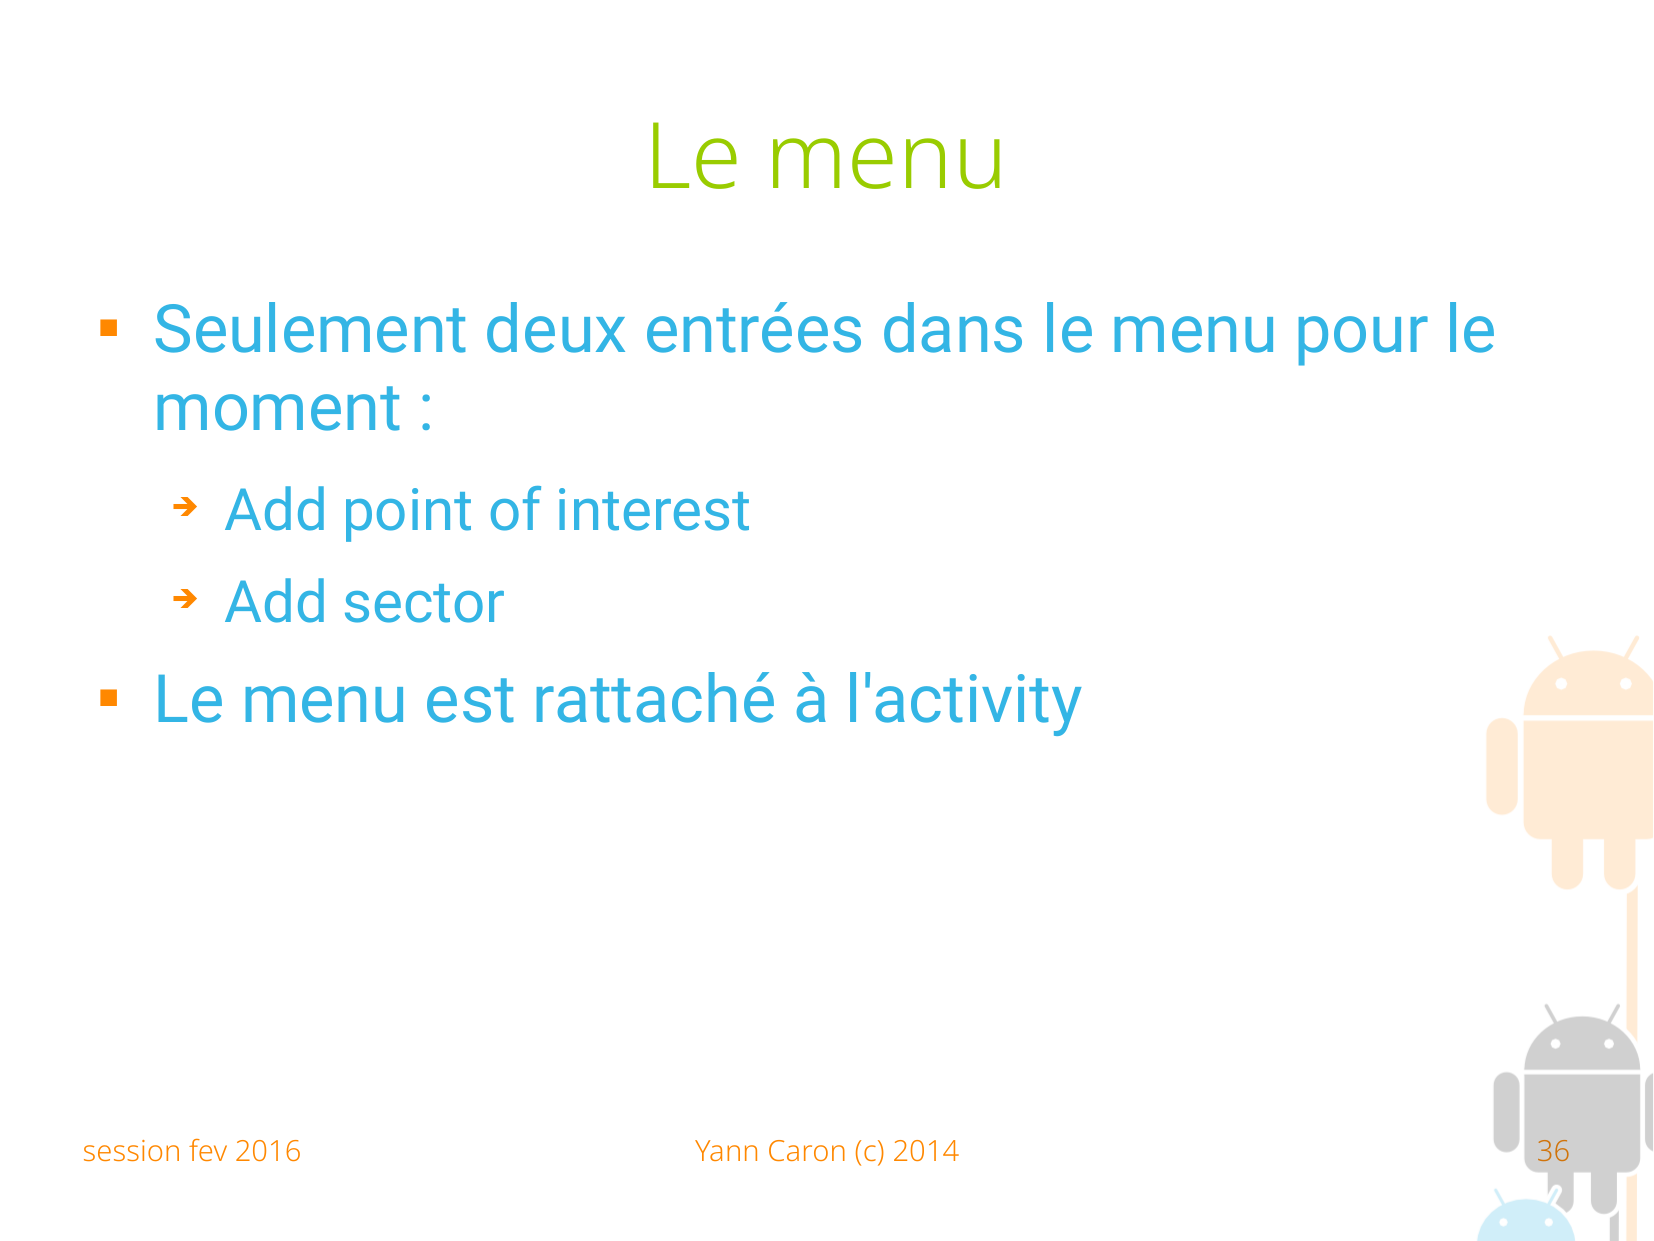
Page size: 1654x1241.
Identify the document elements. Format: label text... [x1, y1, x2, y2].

picture [240, 423, 1654, 1241]
list Seulement deux entrées dans le menu pour le moment : Add point of interest Add sector Le menu est rattaché à l'activity [82, 290, 1571, 1010]
title Le menu [82, 49, 1571, 257]
